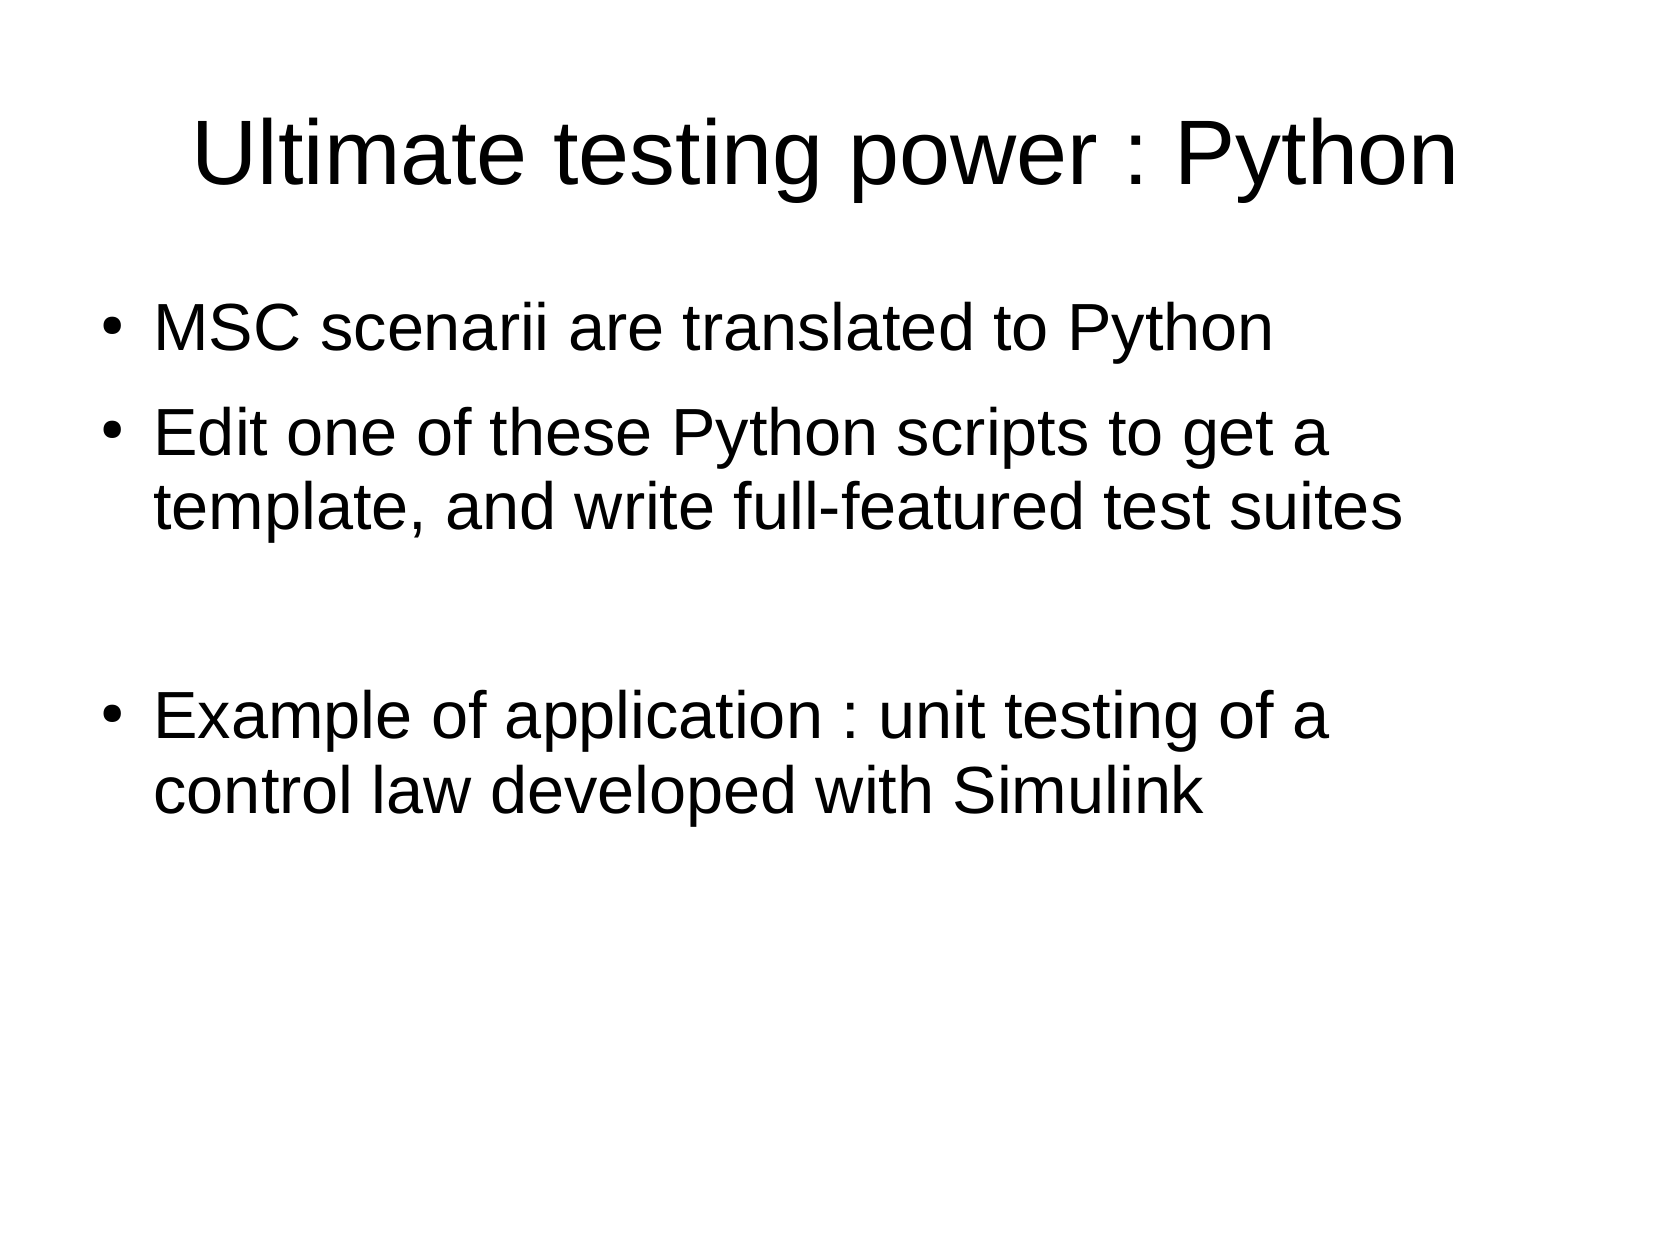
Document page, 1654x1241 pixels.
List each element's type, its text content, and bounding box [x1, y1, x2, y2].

title Ultimate testing power : Python [82, 49, 1571, 257]
list MSC scenarii are translated to Python Edit one of these Python scripts to get a template, and write full-featured test suites Example of application : unit testing of a control law developed with Simulink [82, 290, 1538, 1010]
